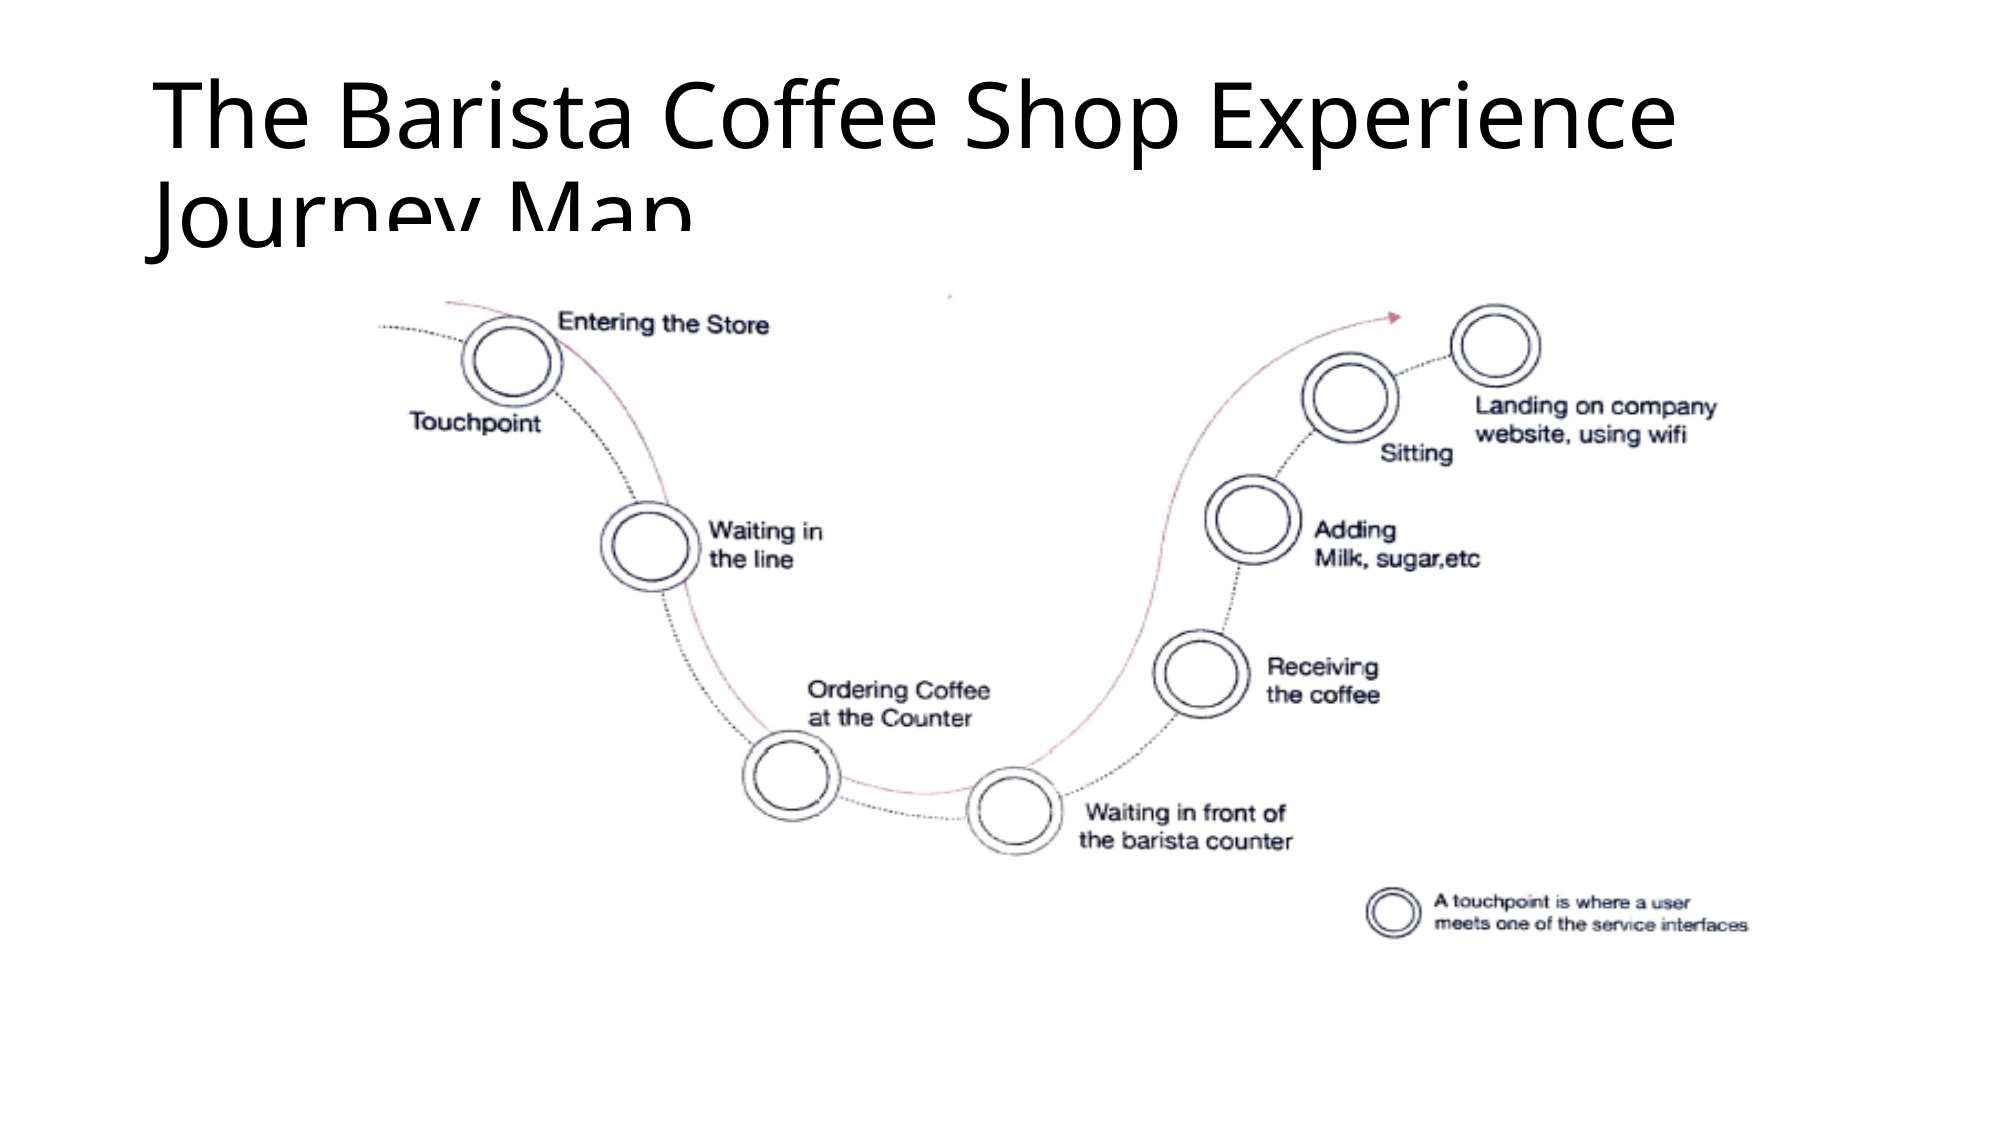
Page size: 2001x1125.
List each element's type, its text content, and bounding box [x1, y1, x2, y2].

picture [324, 231, 1794, 972]
title The Barista Coffee Shop Experience Journey Map [137, 59, 1863, 278]
